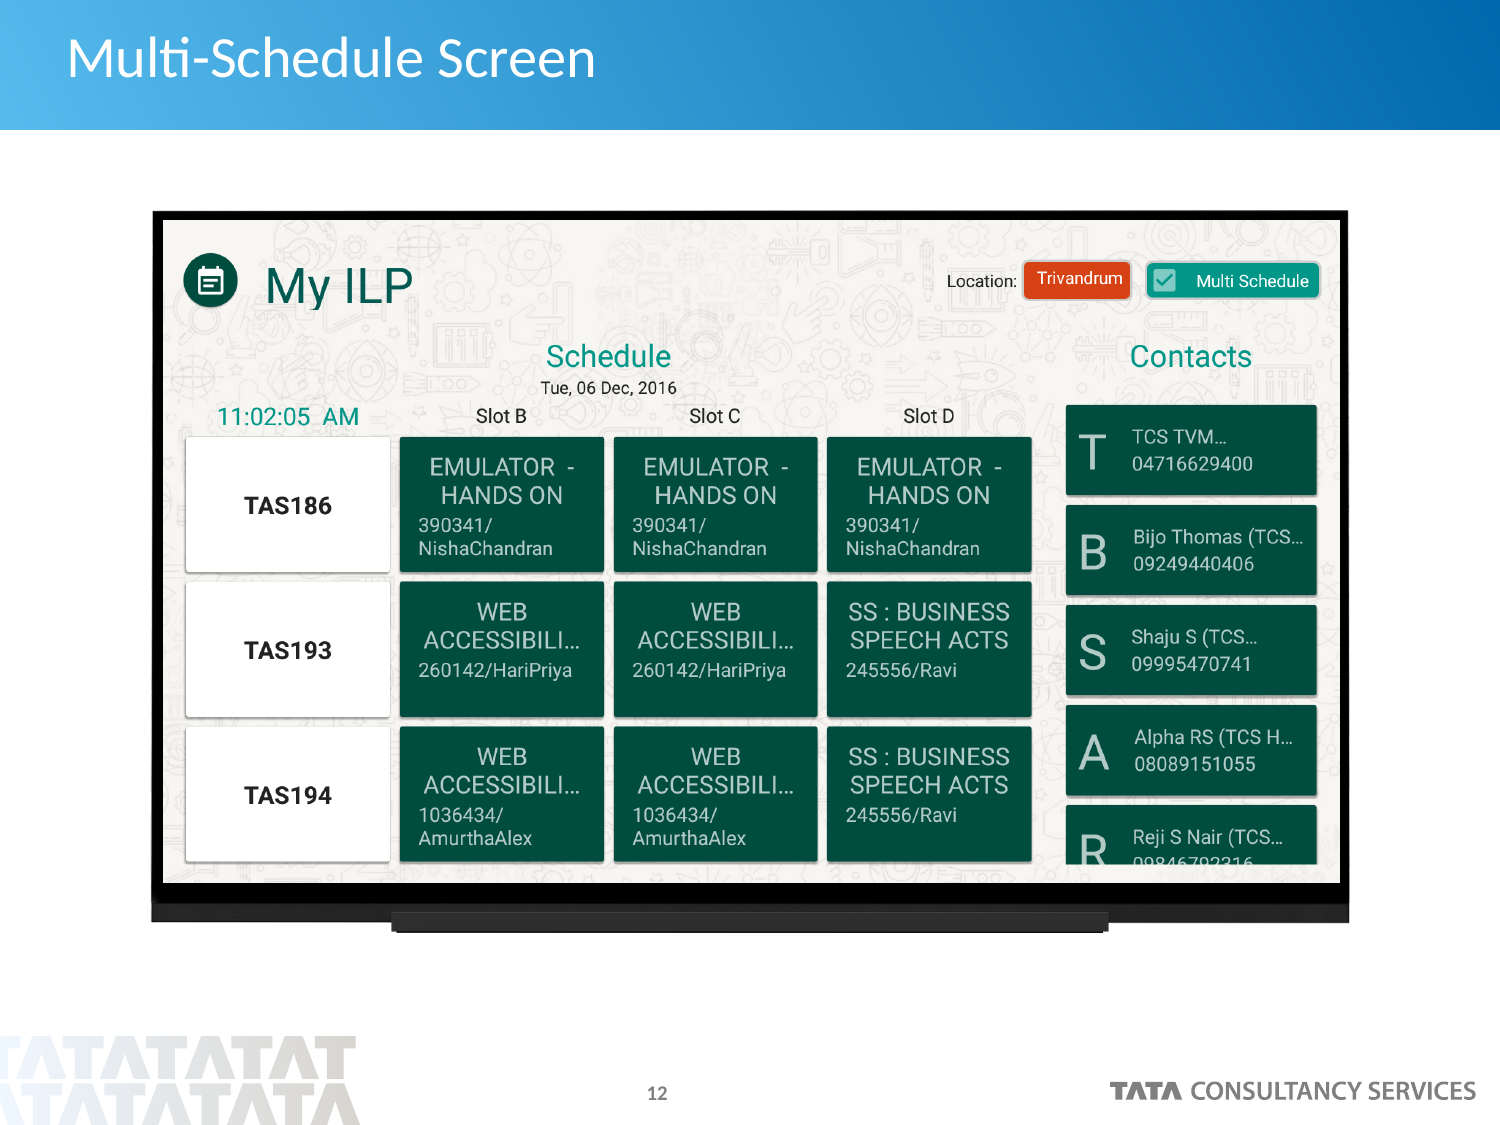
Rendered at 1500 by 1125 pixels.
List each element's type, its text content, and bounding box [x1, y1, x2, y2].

picture [138, 210, 1367, 954]
title Multi-Schedule Screen [66, 9, 1463, 116]
